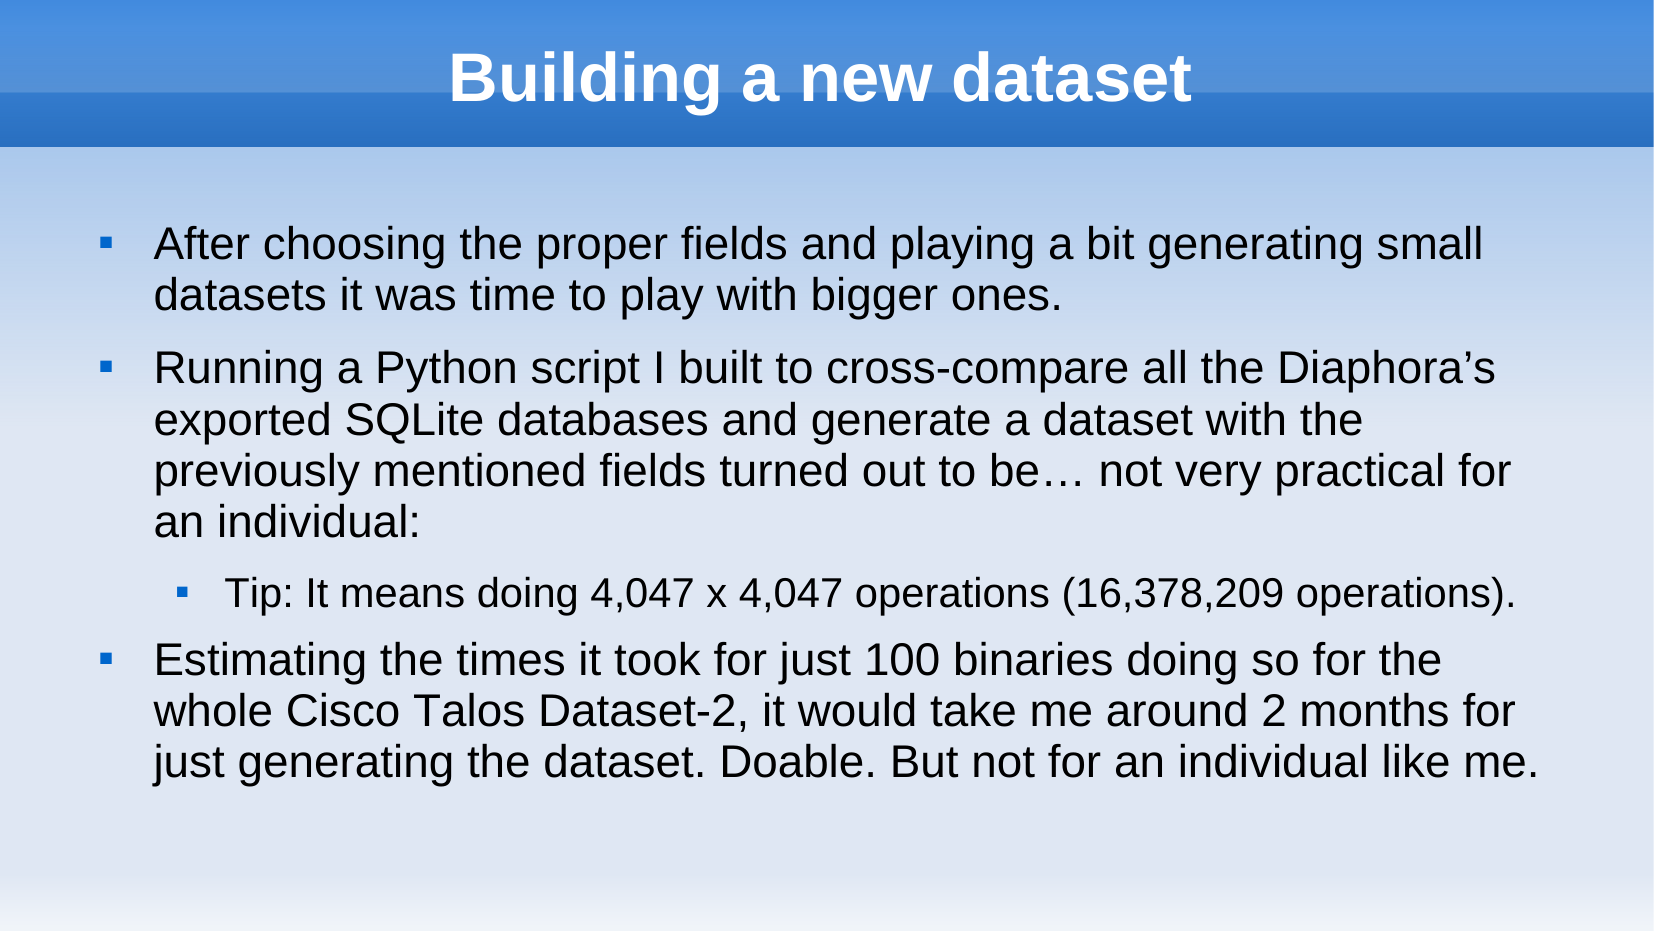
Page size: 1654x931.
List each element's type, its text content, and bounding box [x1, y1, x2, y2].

title Building a new dataset [76, 0, 1565, 156]
picture [0, 0, 1654, 931]
list After choosing the proper fields and playing a bit generating small datasets it was time to play with bigger ones. Running a Python script I built to cross-compare all the Diaphora’s exported SQLite databases and generate a dataset with the previously mentioned fields turned out to be… not very practical for an individual: Tip: It means doing 4,047 x 4,047 operations (16,378,209 operations). Estimating the times it took for just 100 binaries doing so for the whole Cisco Talos Dataset-2, it would take me around 2 months for just generating the dataset. Doable. But not for an individual like me. [82, 217, 1571, 832]
